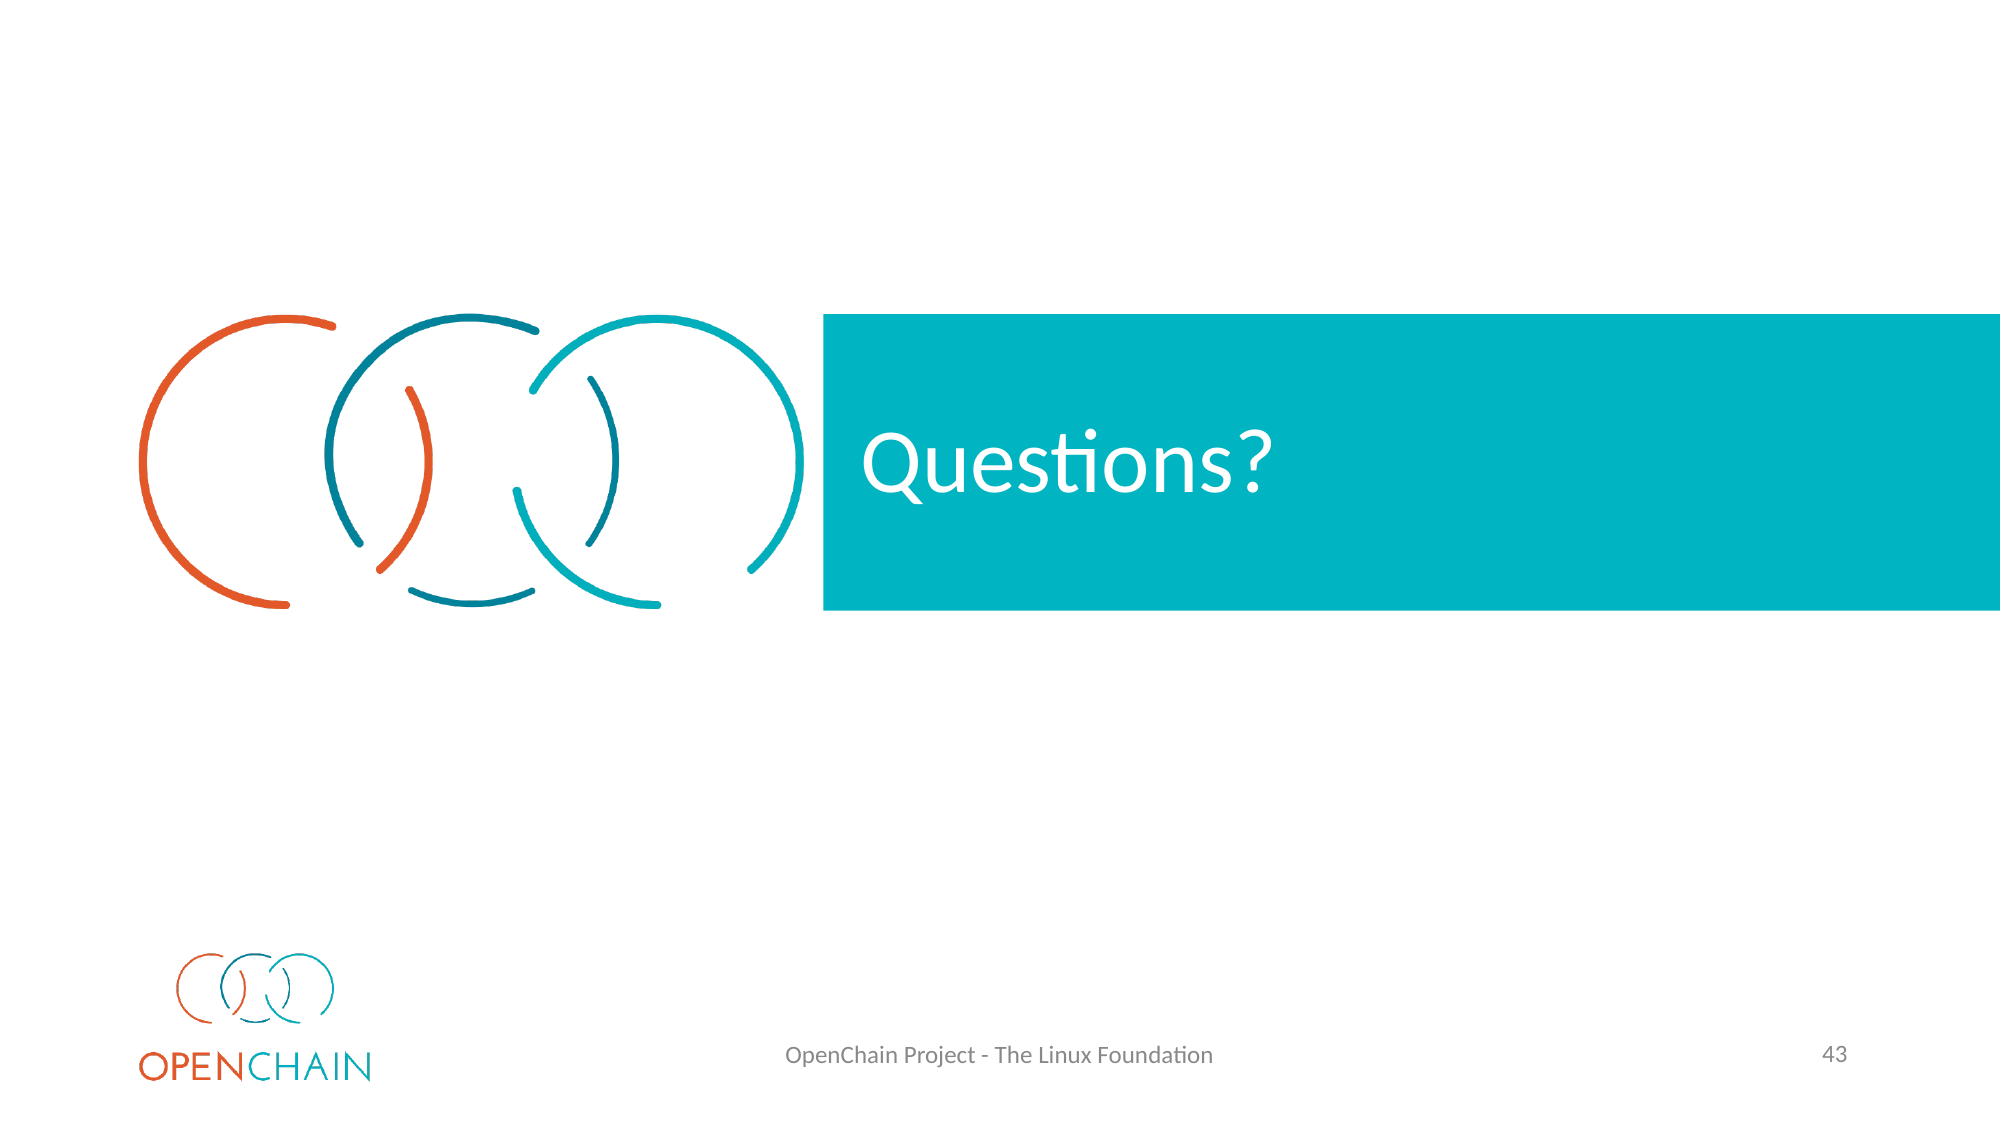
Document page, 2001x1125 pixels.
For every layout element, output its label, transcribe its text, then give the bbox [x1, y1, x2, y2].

picture [137, 313, 806, 611]
slide_number <number> [1648, 1022, 1863, 1083]
title Questions? [845, 314, 2000, 611]
picture [137, 951, 372, 1082]
footer OpenChain Project - The Linux Foundation [662, 1023, 1338, 1084]
